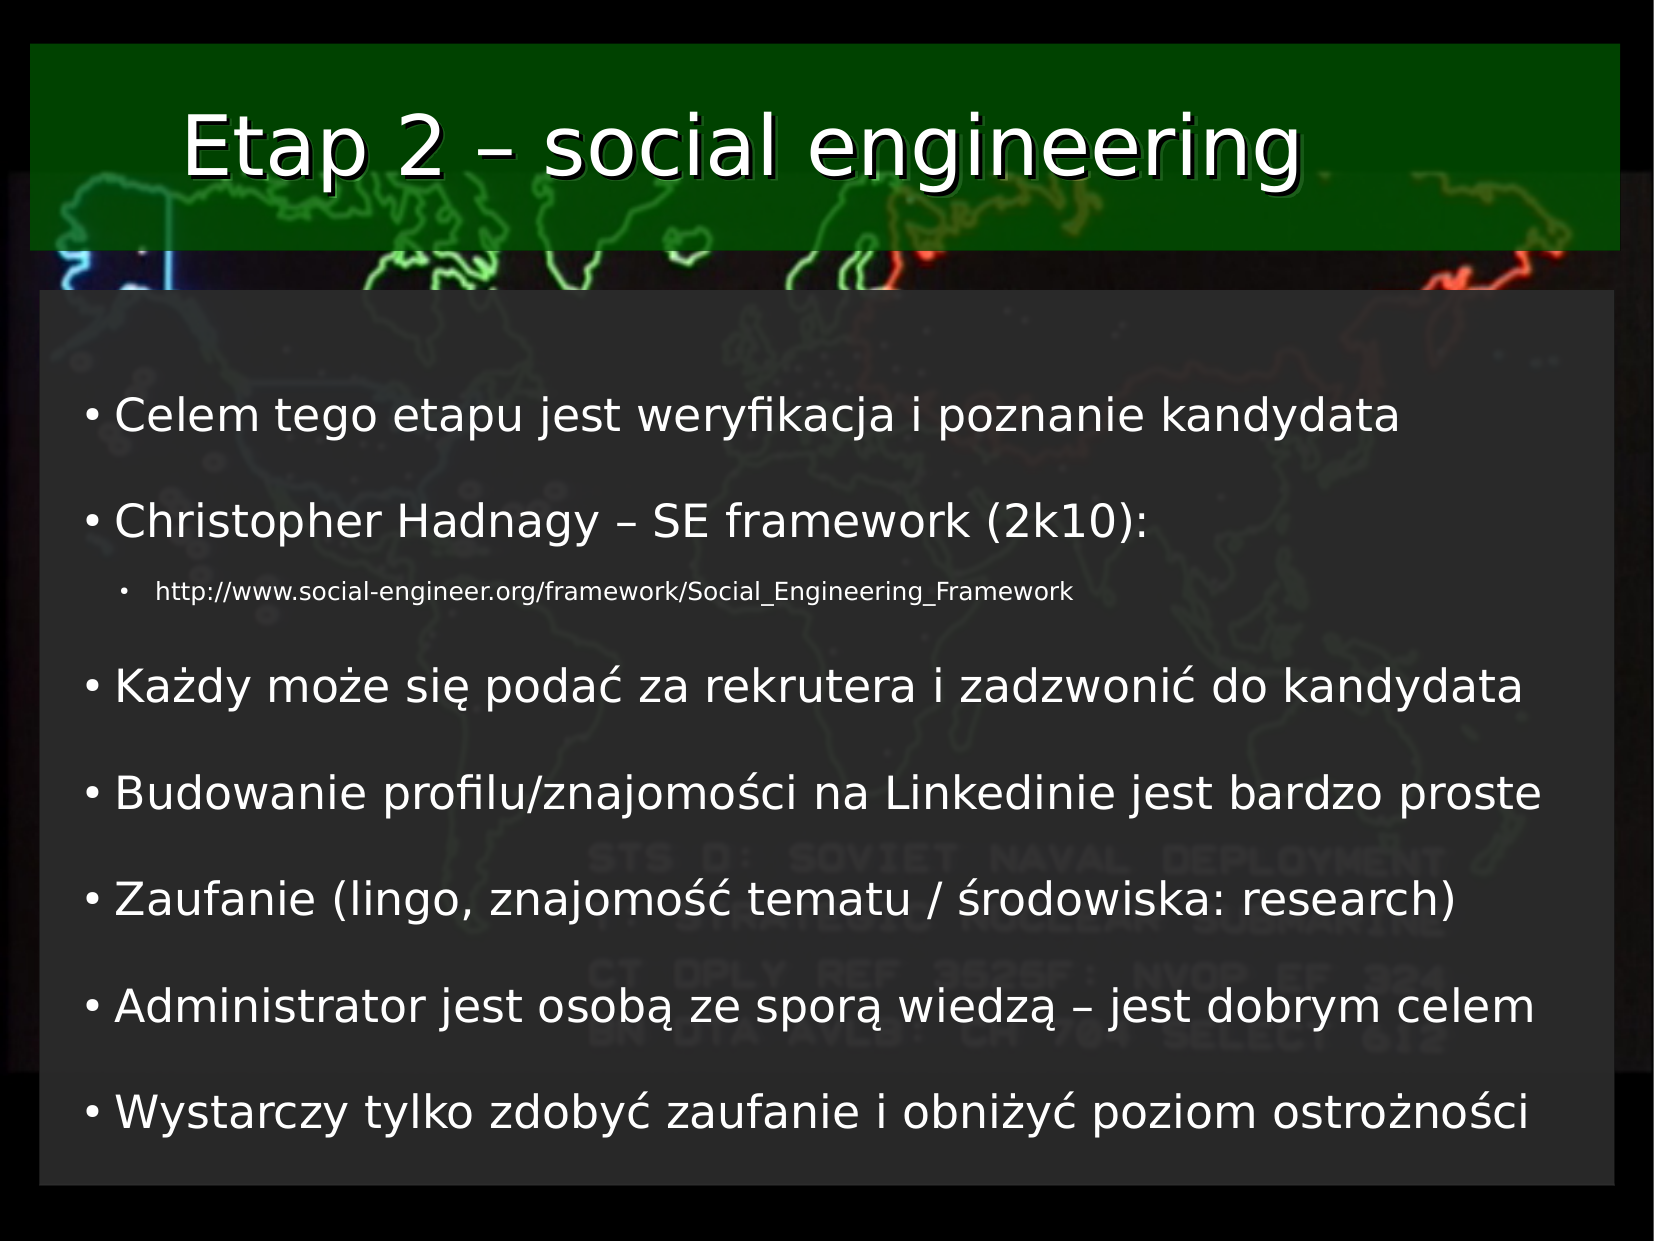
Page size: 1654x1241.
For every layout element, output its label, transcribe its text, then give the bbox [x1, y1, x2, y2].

title Etap 2 – social engineering [30, 43, 1621, 251]
text_box Celem tego etapu jest weryfikacja i poznanie kandydata Christopher Hadnagy – SE framework (2k10): http://www.social-engineer.org/framework/Social_Engineering_Framework Każdy może się podać za rekrutera i zadzwonić do kandydata Budowanie profilu/znajomości na Linkedinie jest bardzo proste Zaufanie (lingo, znajomość tematu / środowiska: research) Administrator jest osobą ze sporą wiedzą – jest dobrym celem Wystarczy tylko zdobyć zaufanie i obniżyć poziom ostrożności [39, 290, 1615, 1186]
picture [0, 0, 1654, 1241]
